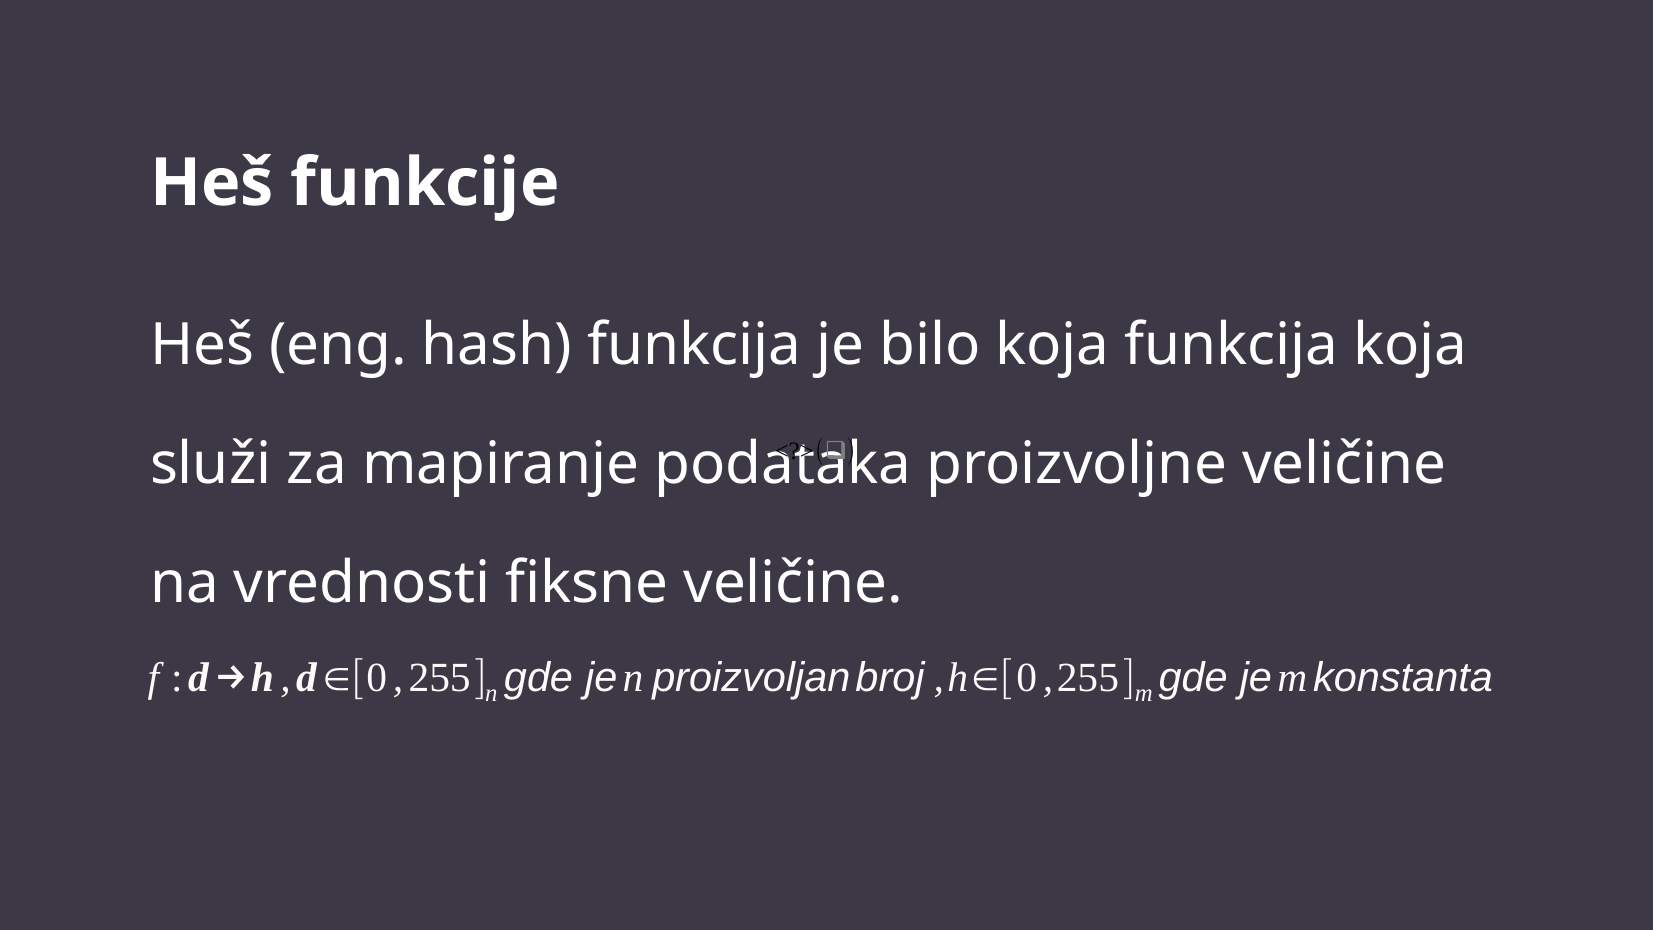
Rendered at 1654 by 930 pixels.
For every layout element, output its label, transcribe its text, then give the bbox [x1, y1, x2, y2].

chart [768, 436, 887, 496]
chart [139, 654, 1501, 707]
subtitle Heš (eng. hash) funkcija je bilo koja funkcija koja služi za mapiranje podataka proizvoljne veličine na vrednosti fiksne veličine. [150, 262, 1501, 601]
title Heš funkcije [150, 69, 1501, 226]
